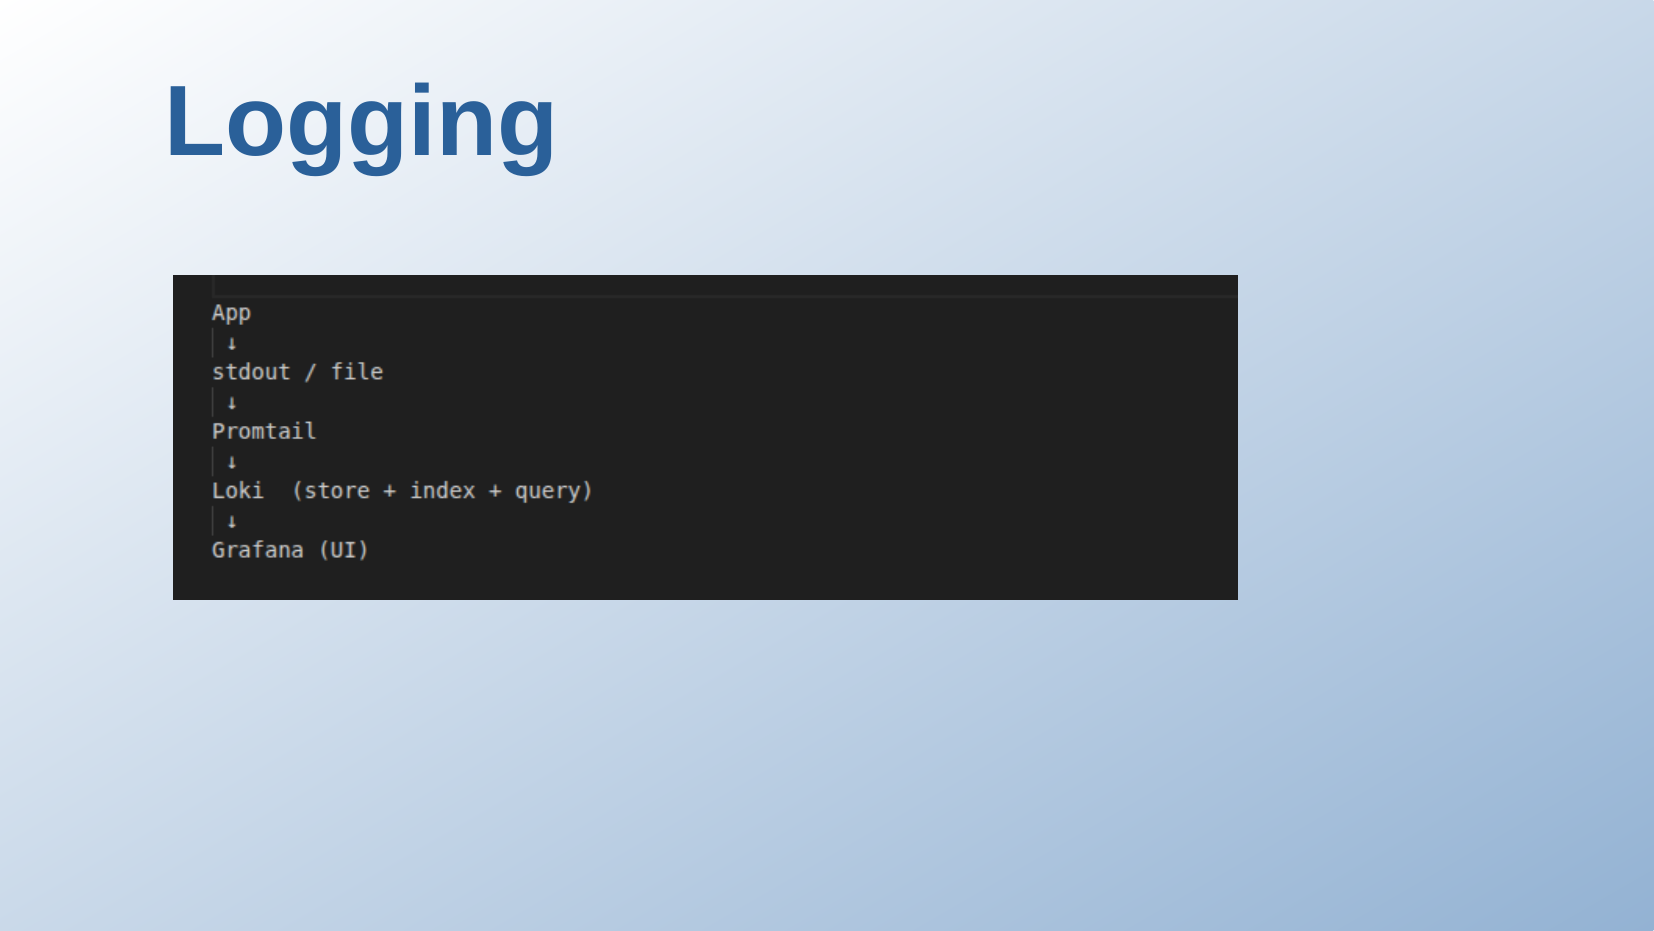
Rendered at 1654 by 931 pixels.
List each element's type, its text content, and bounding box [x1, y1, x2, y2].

text_box Logging [149, 57, 1463, 192]
picture [173, 275, 1238, 601]
